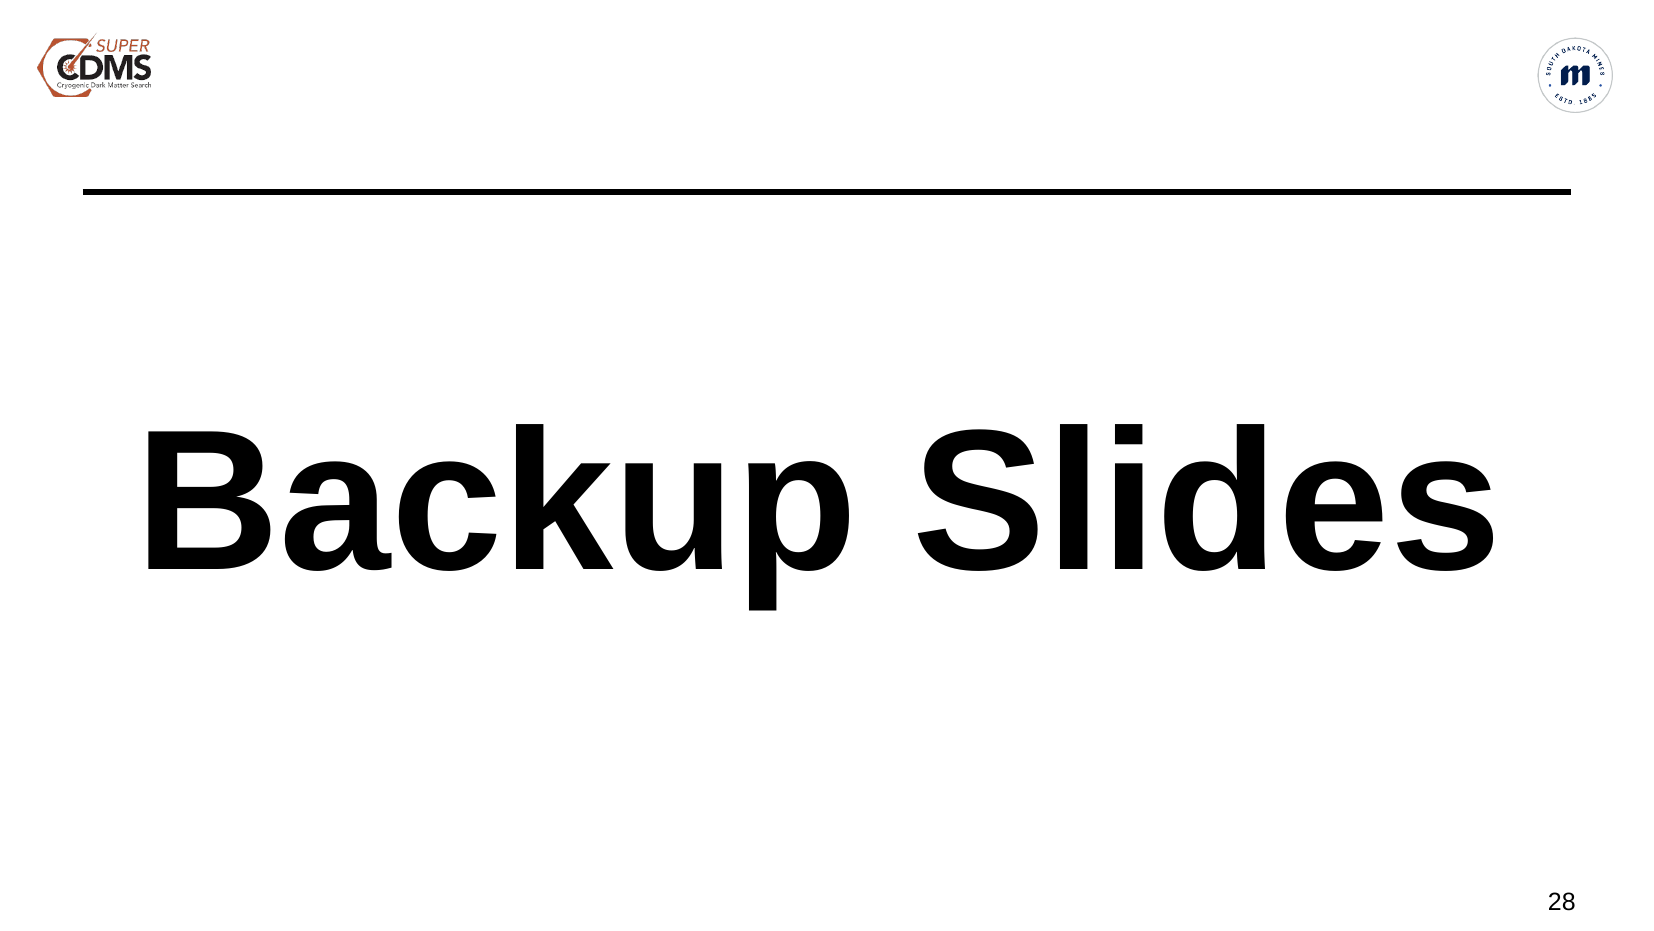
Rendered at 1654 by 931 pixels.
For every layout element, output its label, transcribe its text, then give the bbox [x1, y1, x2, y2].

title Backup Slides [75, 399, 1564, 601]
picture [37, 32, 151, 97]
picture [1537, 37, 1613, 113]
